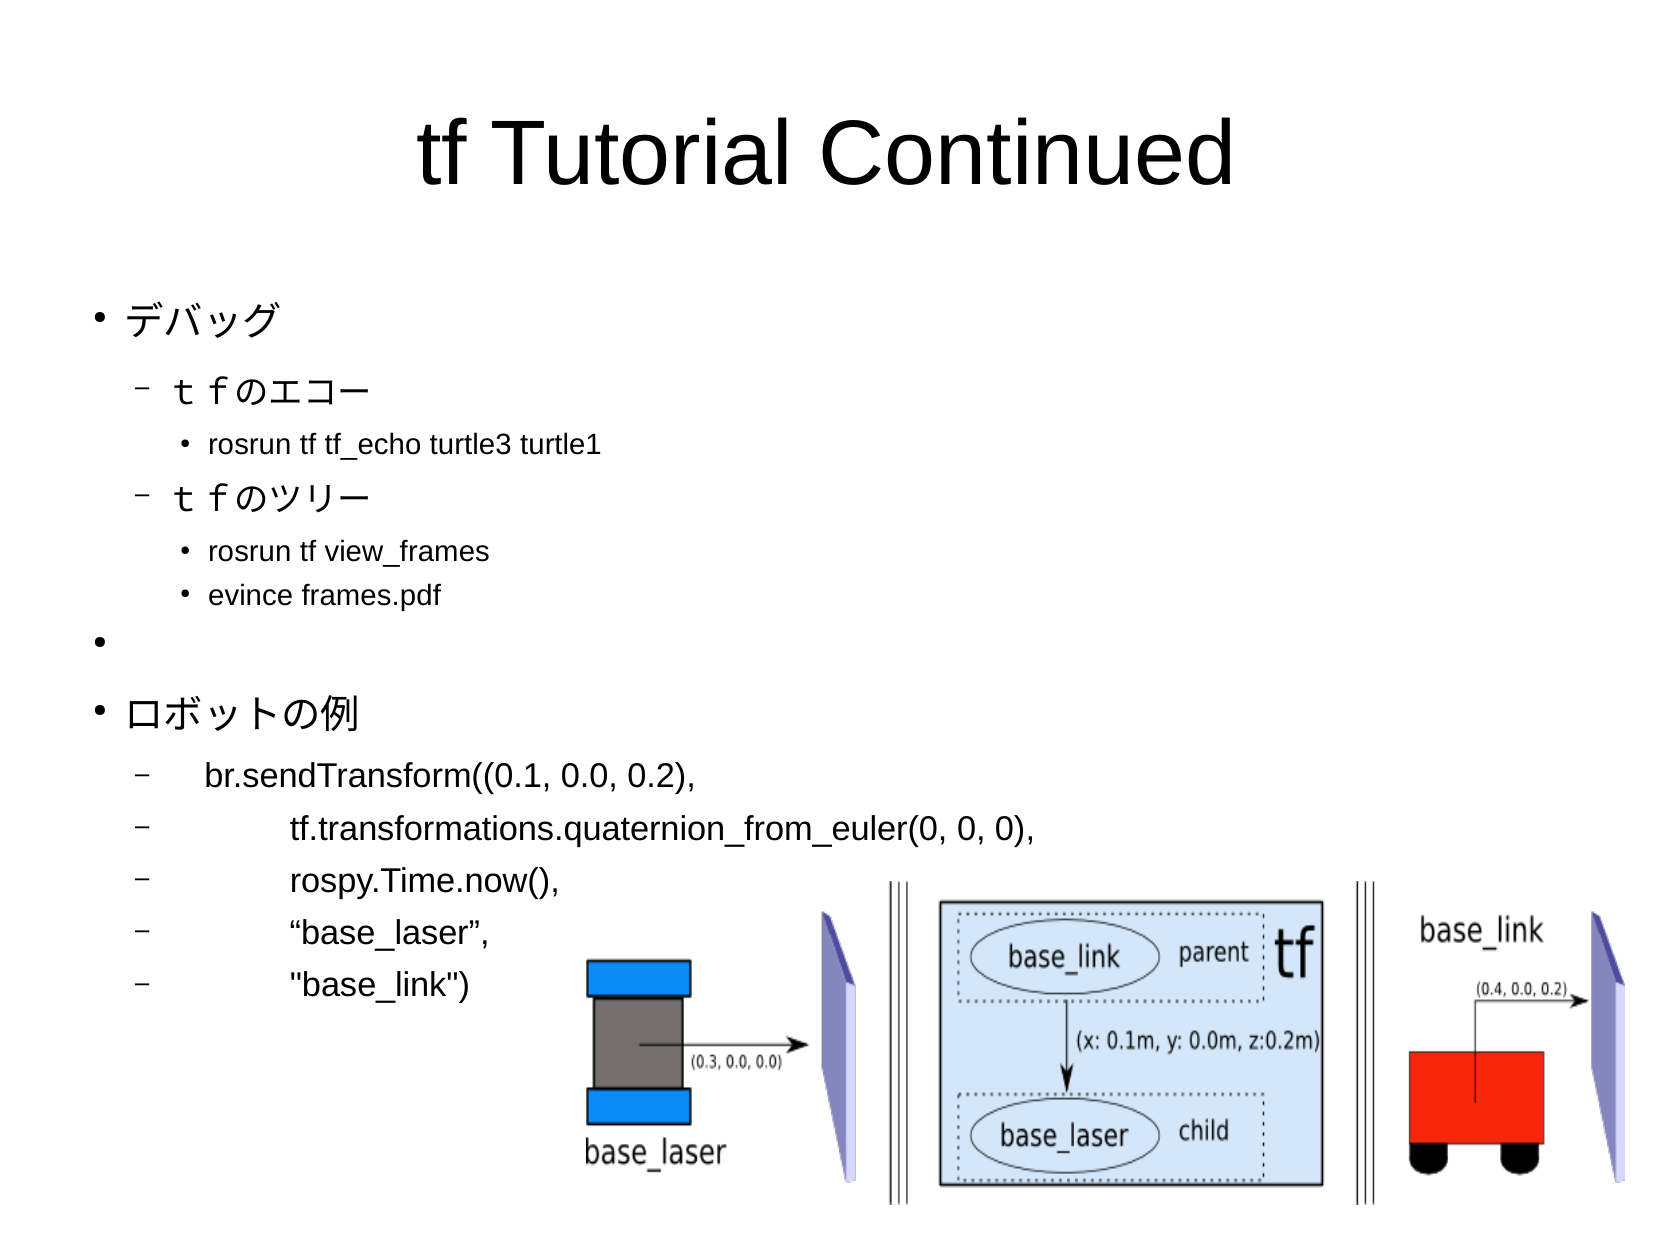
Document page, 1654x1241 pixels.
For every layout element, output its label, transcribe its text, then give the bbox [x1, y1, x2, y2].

list デバッグ ｔｆのエコー rosrun tf tf_echo turtle3 turtle1 ｔｆのツリー rosrun tf view_frames evince frames.pdf ロボットの例 br.sendTransform((0.1, 0.0, 0.2), tf.transformations.quaternion_from_euler(0, 0, 0), rospy.Time.now(), “base_laser”, "base_link") [82, 290, 1571, 1010]
title tf Tutorial Continued [82, 49, 1571, 257]
picture [586, 881, 1625, 1205]
